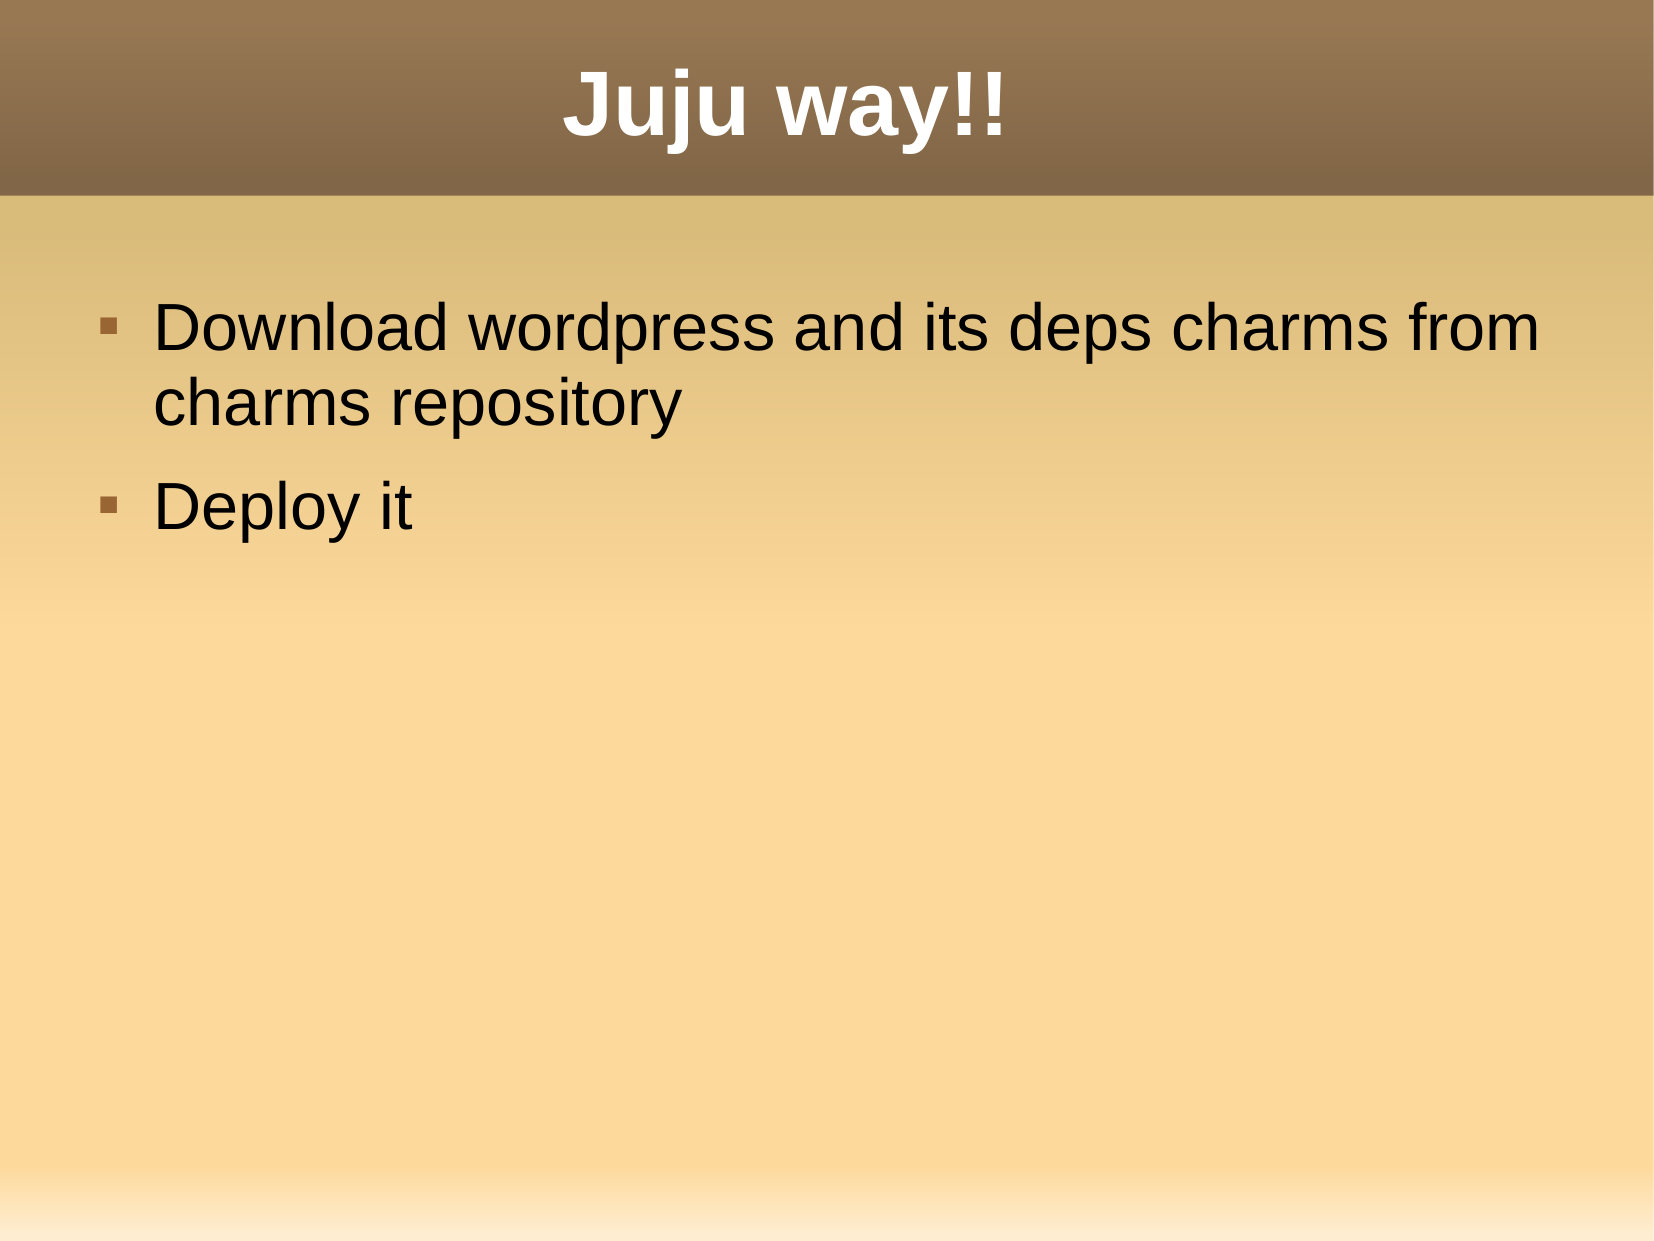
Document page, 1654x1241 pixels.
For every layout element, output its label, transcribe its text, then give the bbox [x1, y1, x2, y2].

list Download wordpress and its deps charms from charms repository Deploy it [82, 290, 1571, 1094]
picture [0, 0, 1654, 1241]
title Juju way!! [76, 7, 1565, 200]
